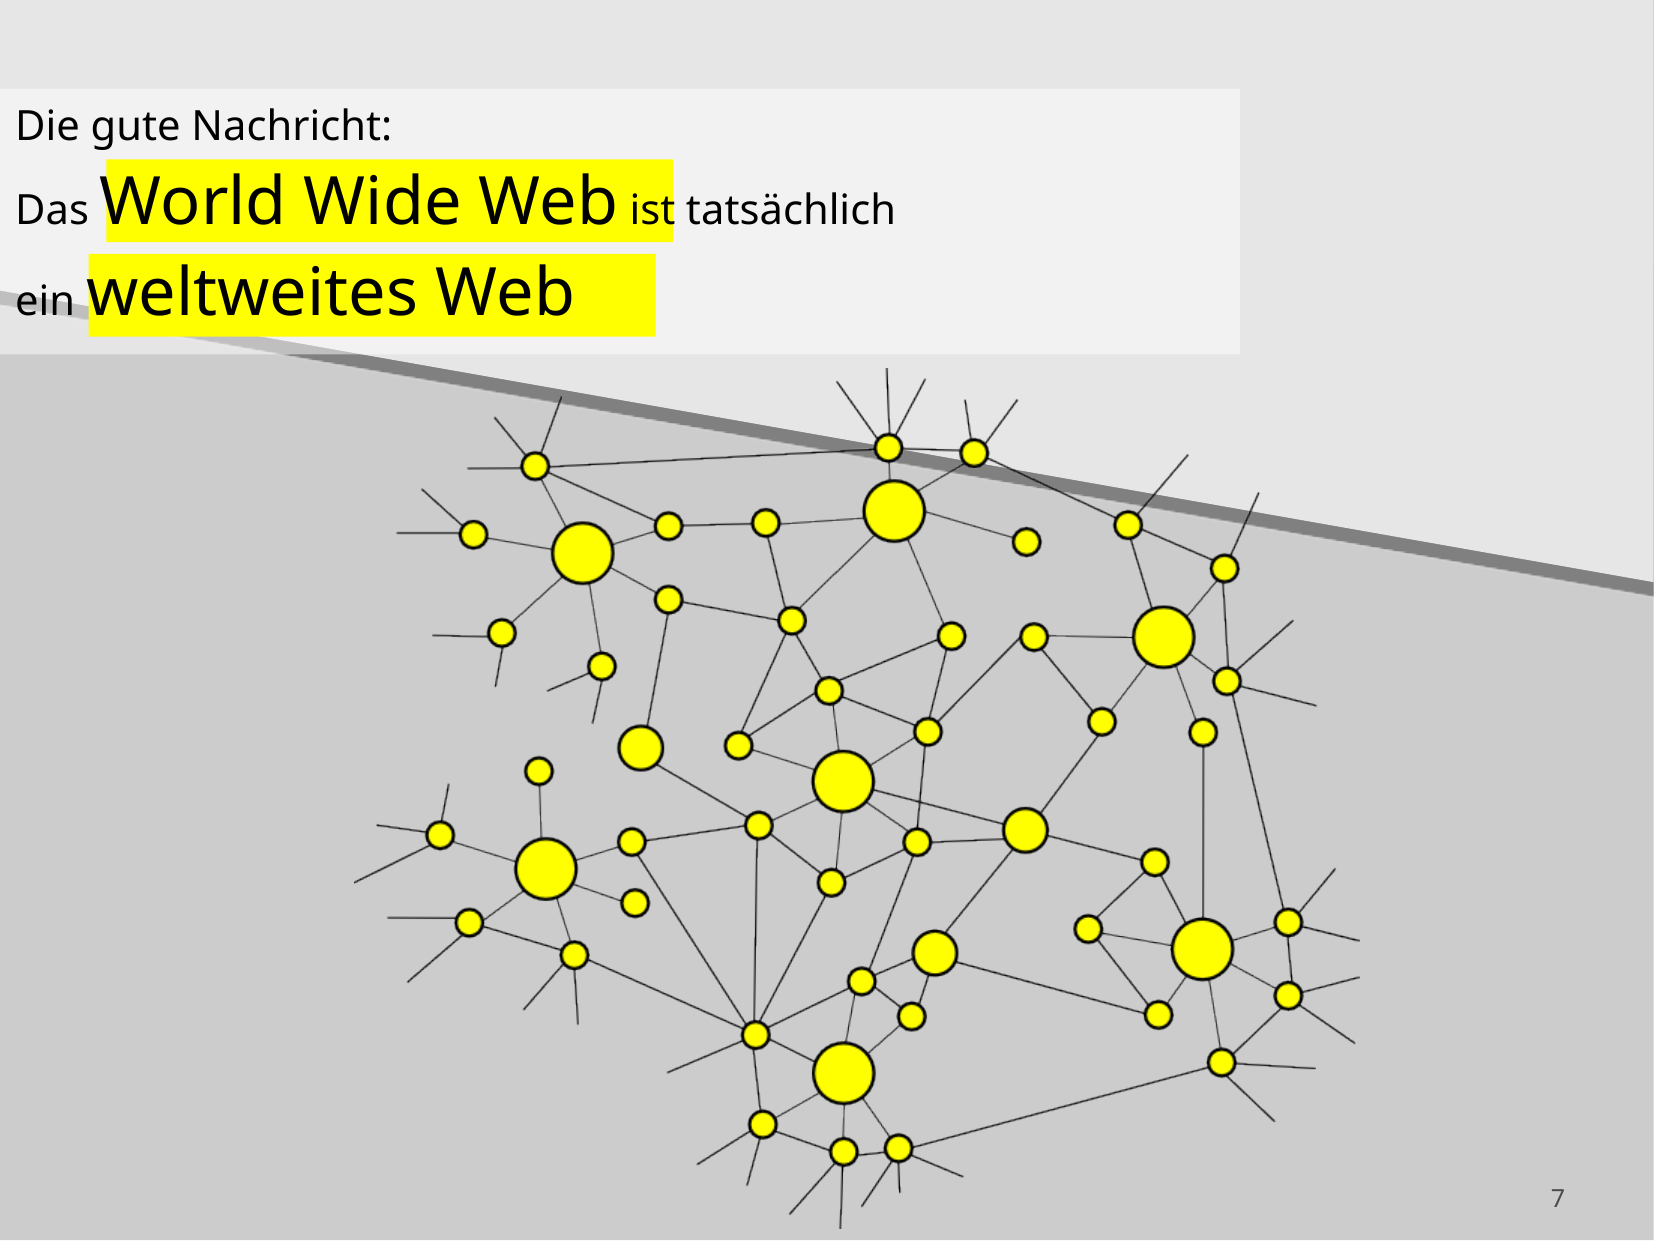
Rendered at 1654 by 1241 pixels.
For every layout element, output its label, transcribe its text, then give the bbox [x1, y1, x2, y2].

picture [354, 368, 1360, 1229]
text_box Die gute Nachricht: Das World Wide Web ist tatsächlich ein weltweites Web [0, 88, 1241, 348]
text_box [0, 348, 1241, 355]
